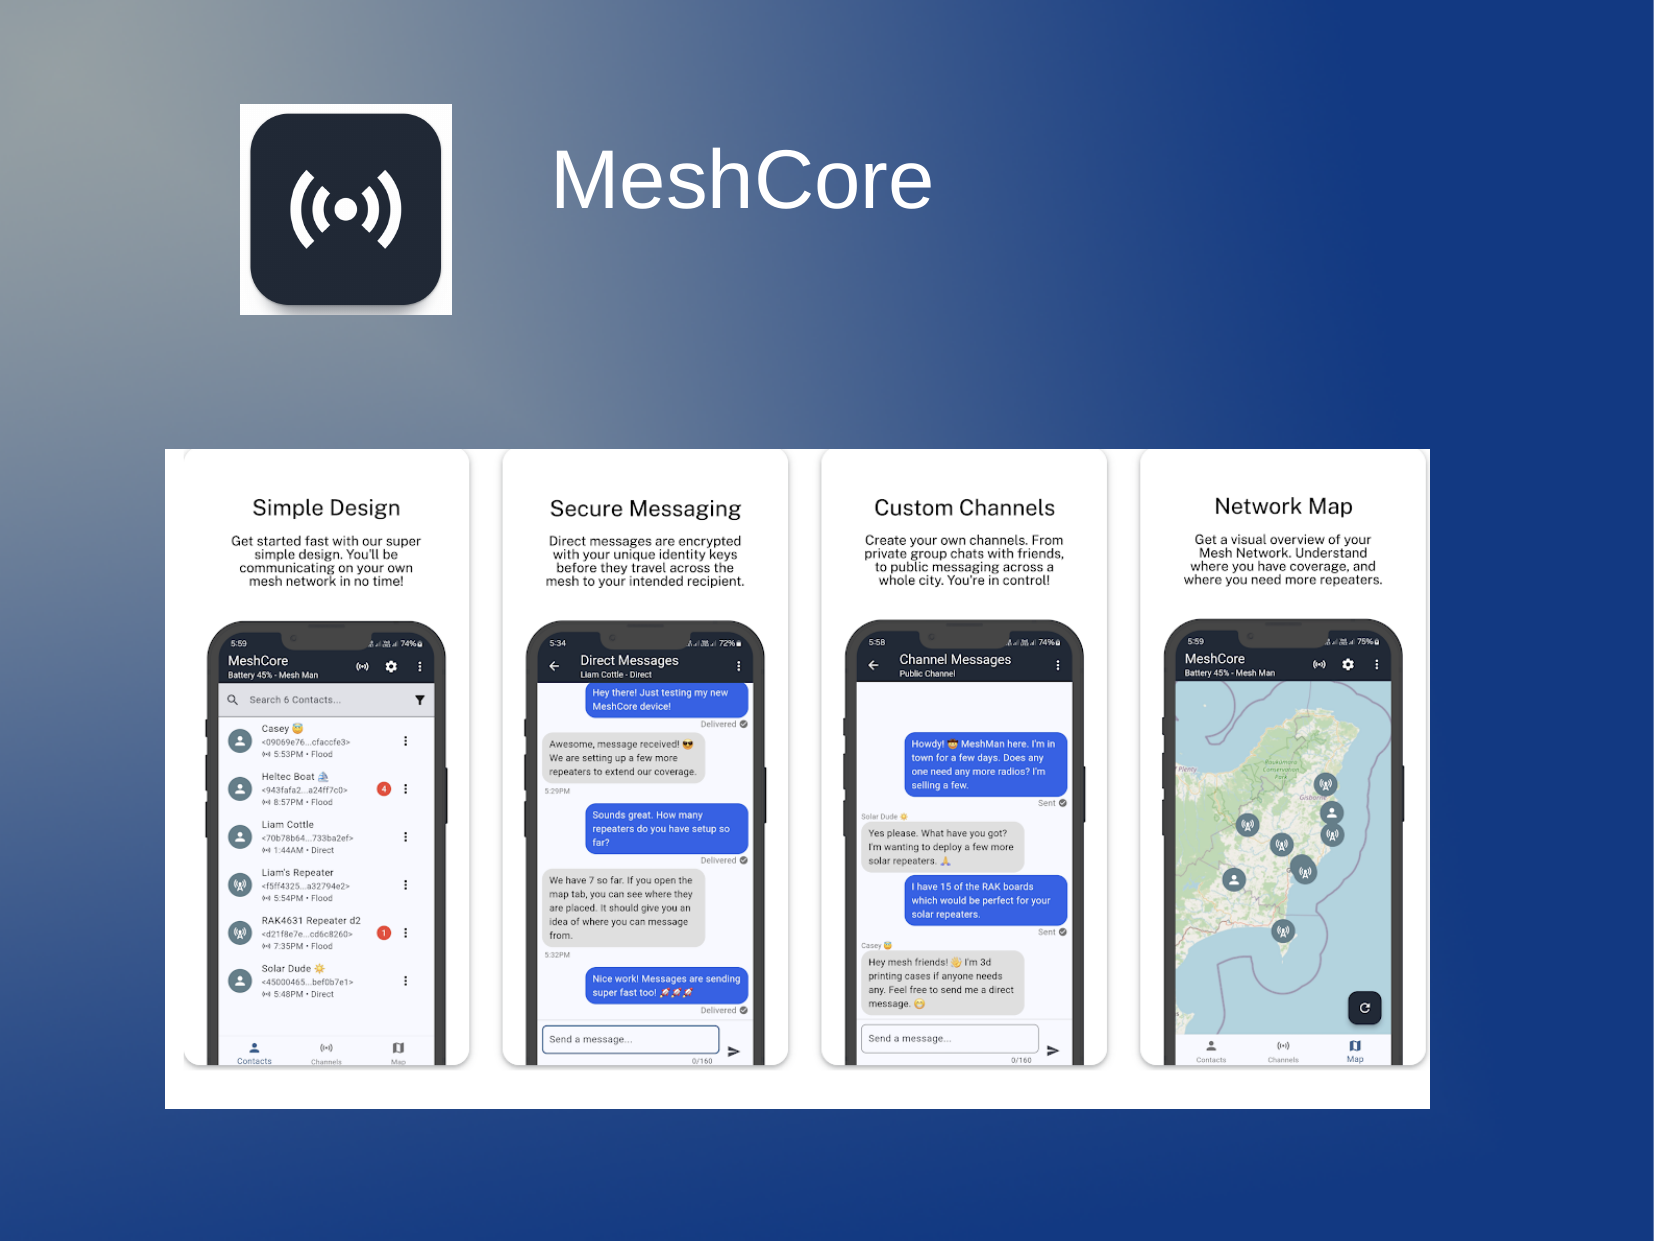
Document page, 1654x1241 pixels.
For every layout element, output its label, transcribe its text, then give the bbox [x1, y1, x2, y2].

picture [0, 0, 1654, 1241]
subtitle MeshCore [452, 120, 1036, 241]
